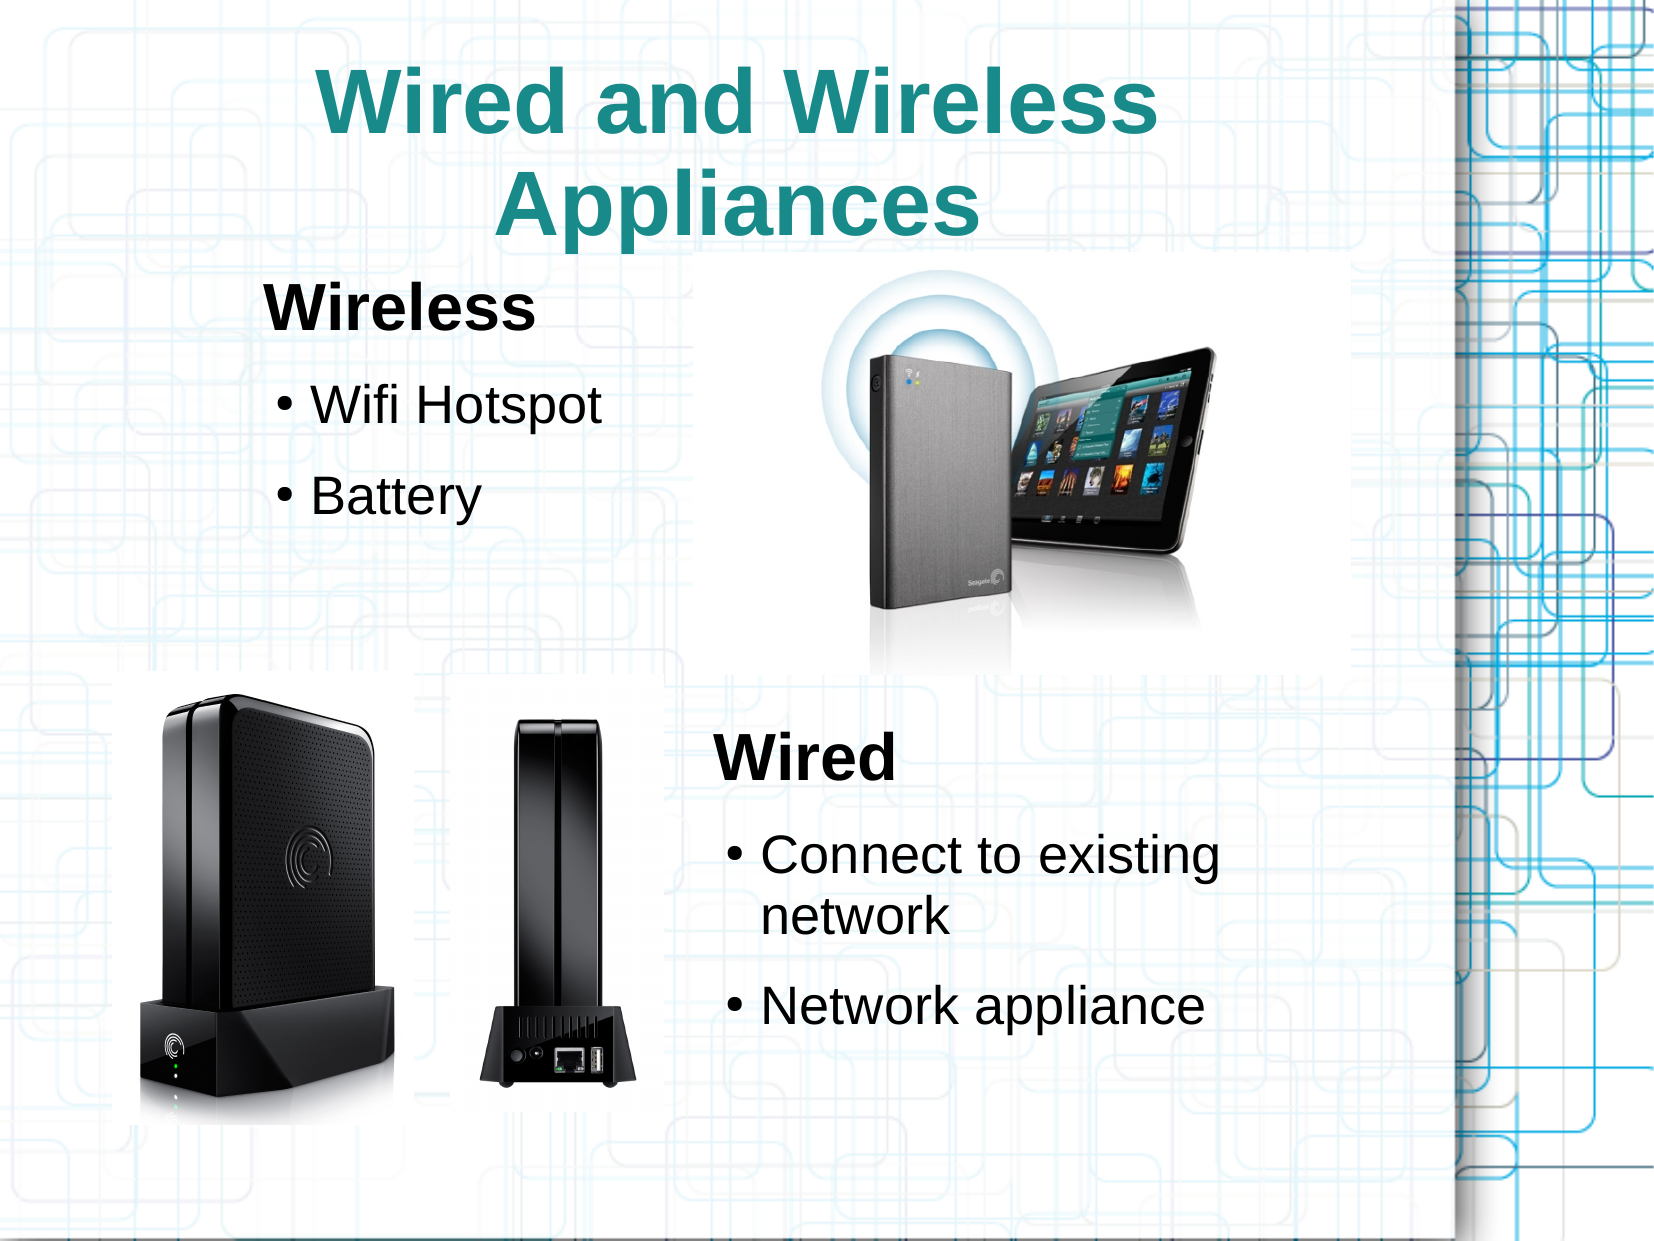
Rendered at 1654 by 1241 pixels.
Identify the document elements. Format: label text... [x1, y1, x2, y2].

title Wired and Wireless Appliances [59, 49, 1418, 257]
text_box Wired Connect to existing network Network appliance [675, 712, 1351, 1044]
picture [0, 0, 1654, 1241]
text_box Wireless Wifi Hotspot Battery [225, 262, 788, 624]
